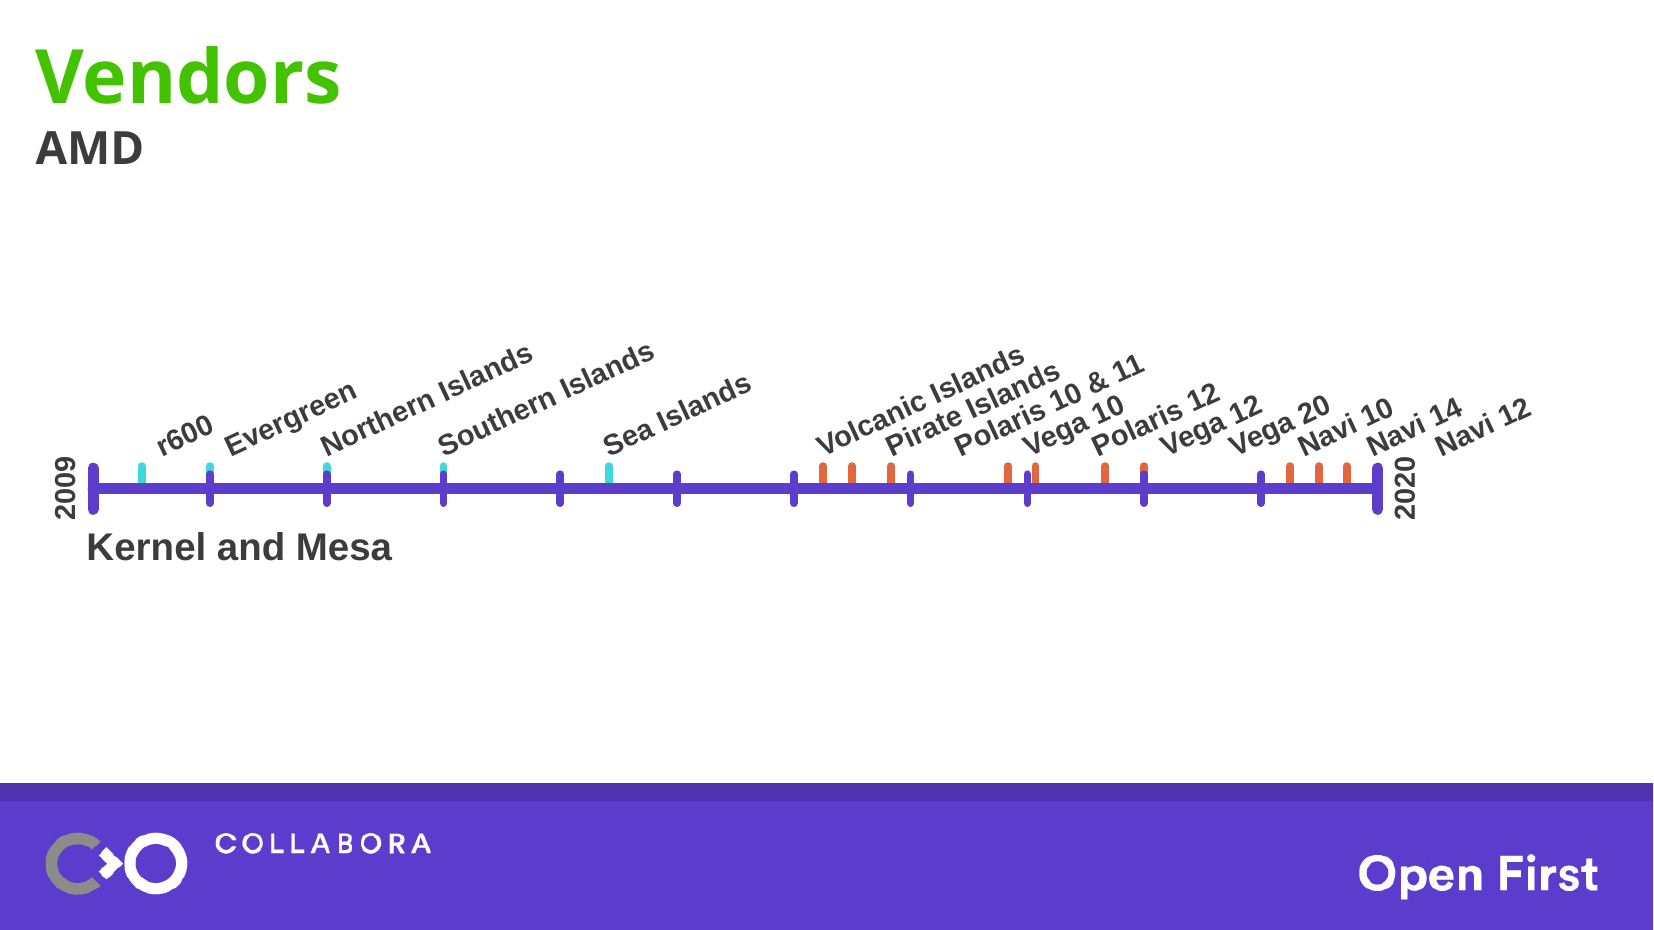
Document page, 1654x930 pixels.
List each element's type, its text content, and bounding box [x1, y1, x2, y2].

picture [0, 0, 1654, 930]
title Vendors AMD [35, 28, 1608, 193]
